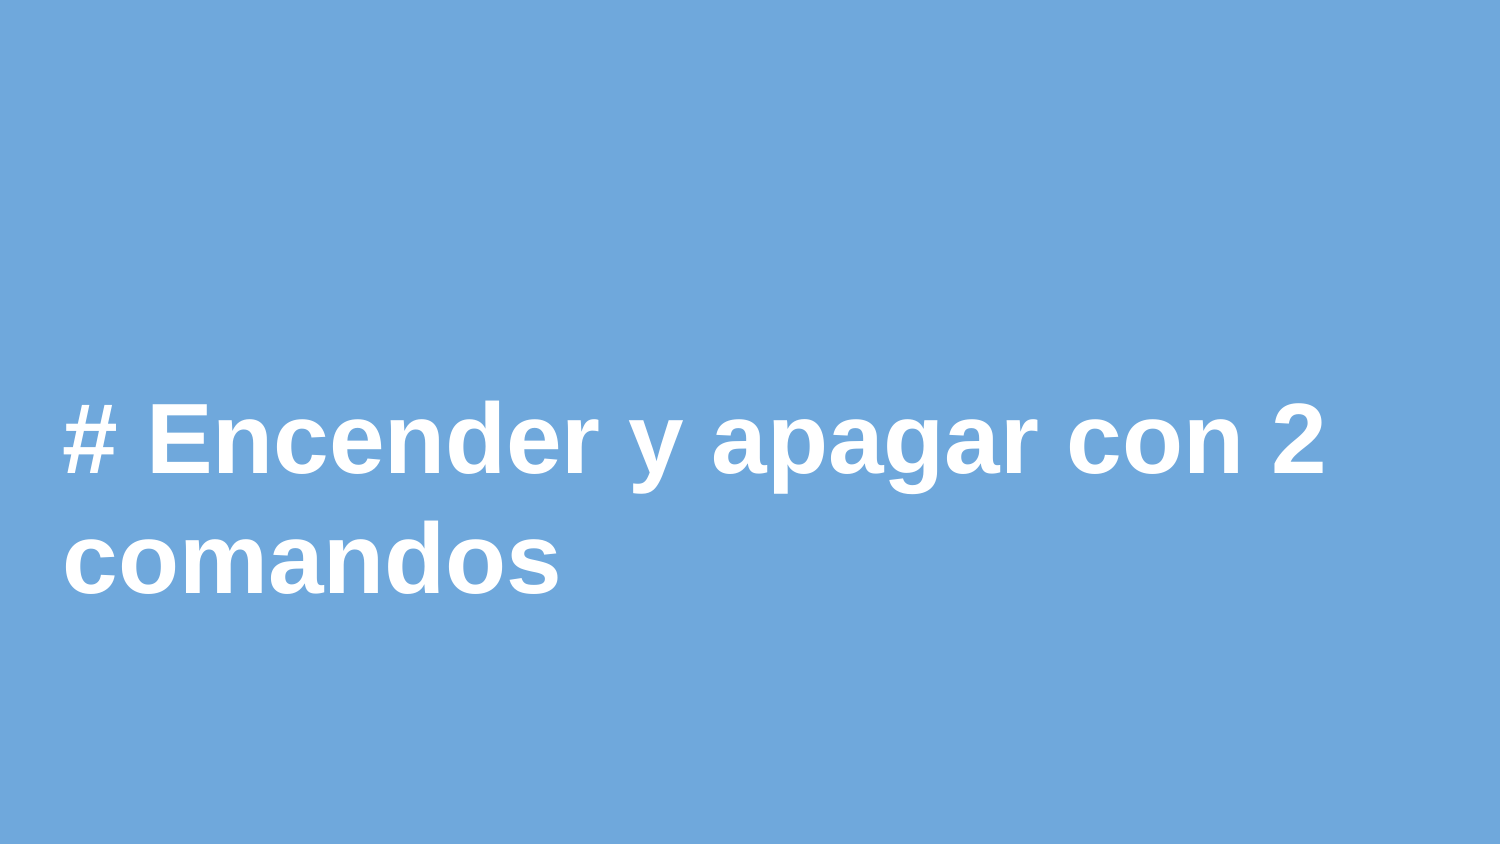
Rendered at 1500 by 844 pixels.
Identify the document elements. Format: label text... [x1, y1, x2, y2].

list # Encender y apagar con 2 comandos [47, 358, 1469, 486]
